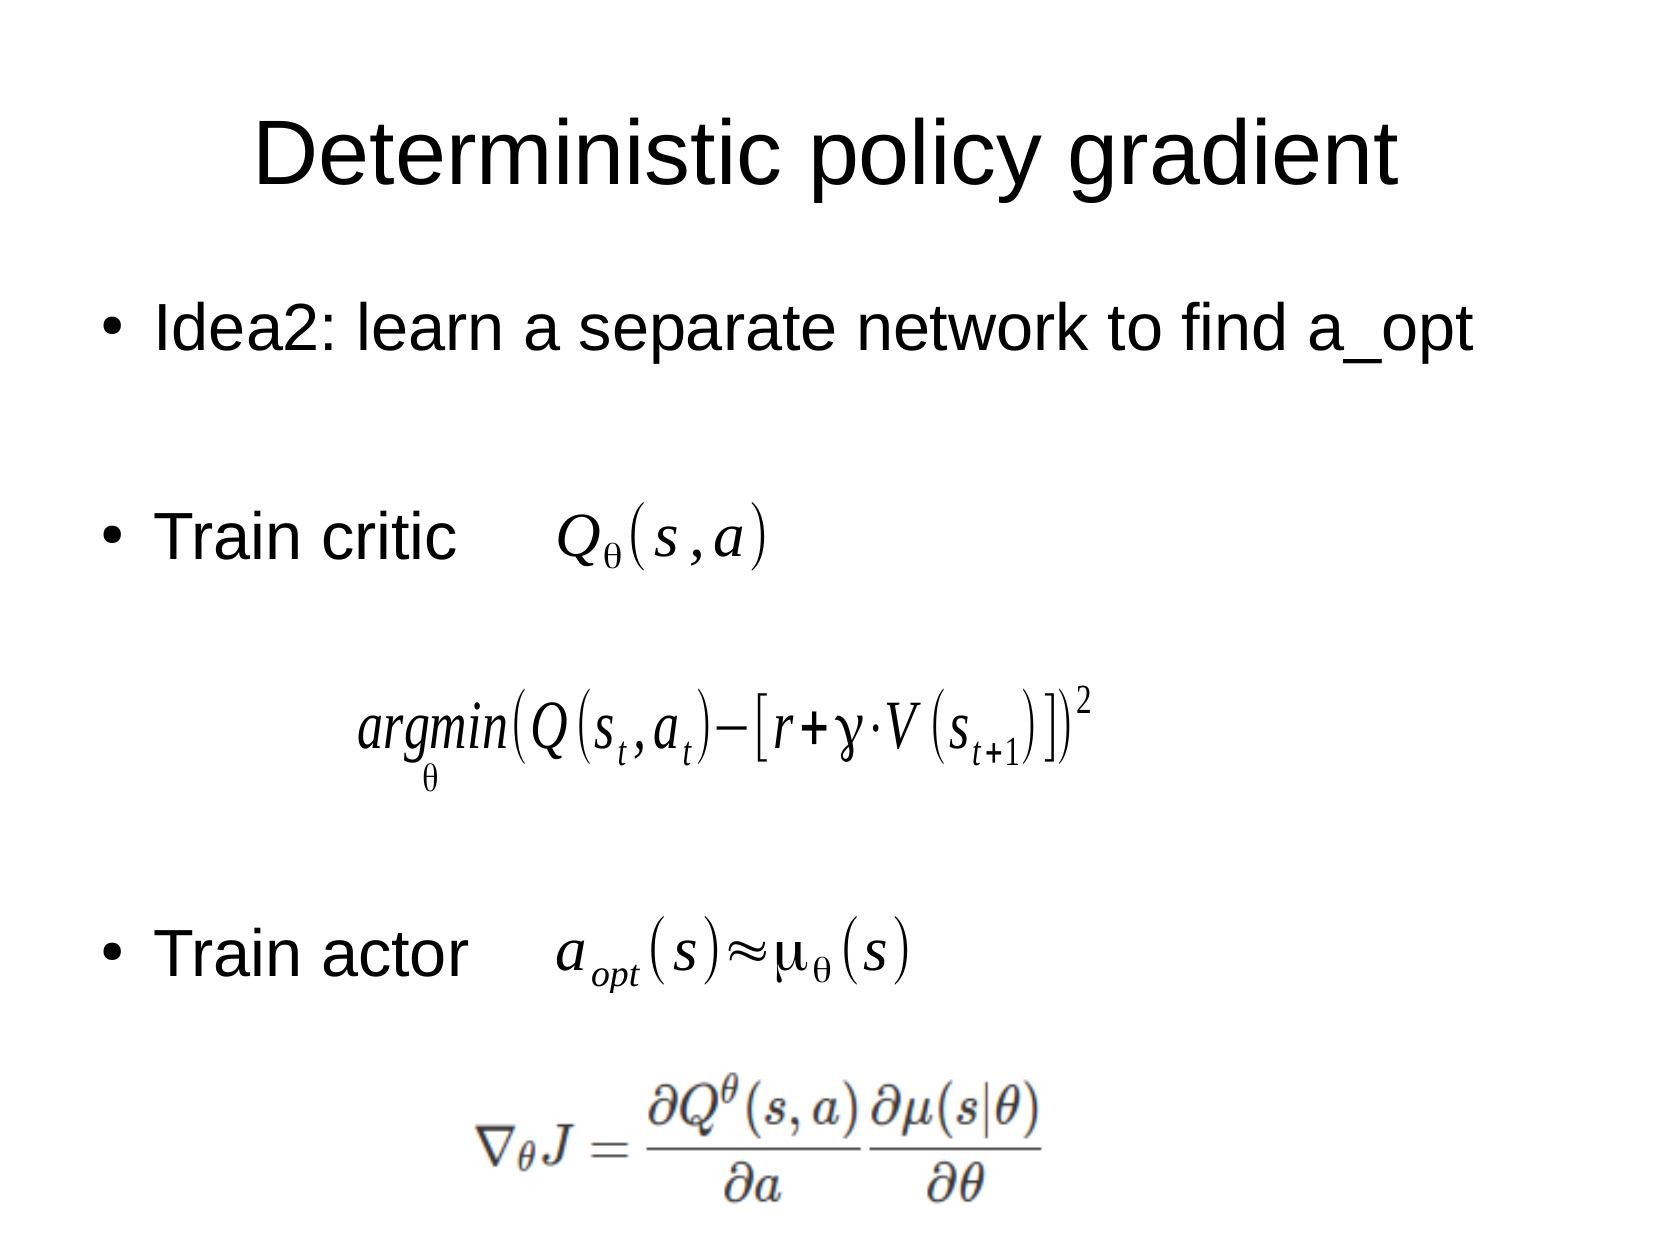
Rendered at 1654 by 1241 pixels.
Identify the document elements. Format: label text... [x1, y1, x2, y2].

picture [451, 1064, 1082, 1228]
chart [539, 911, 930, 993]
chart [344, 674, 1103, 795]
list Idea2: learn a separate network to find a_opt Train critic Train actor [82, 290, 1571, 1010]
chart [539, 497, 785, 574]
title Deterministic policy gradient [82, 49, 1571, 257]
